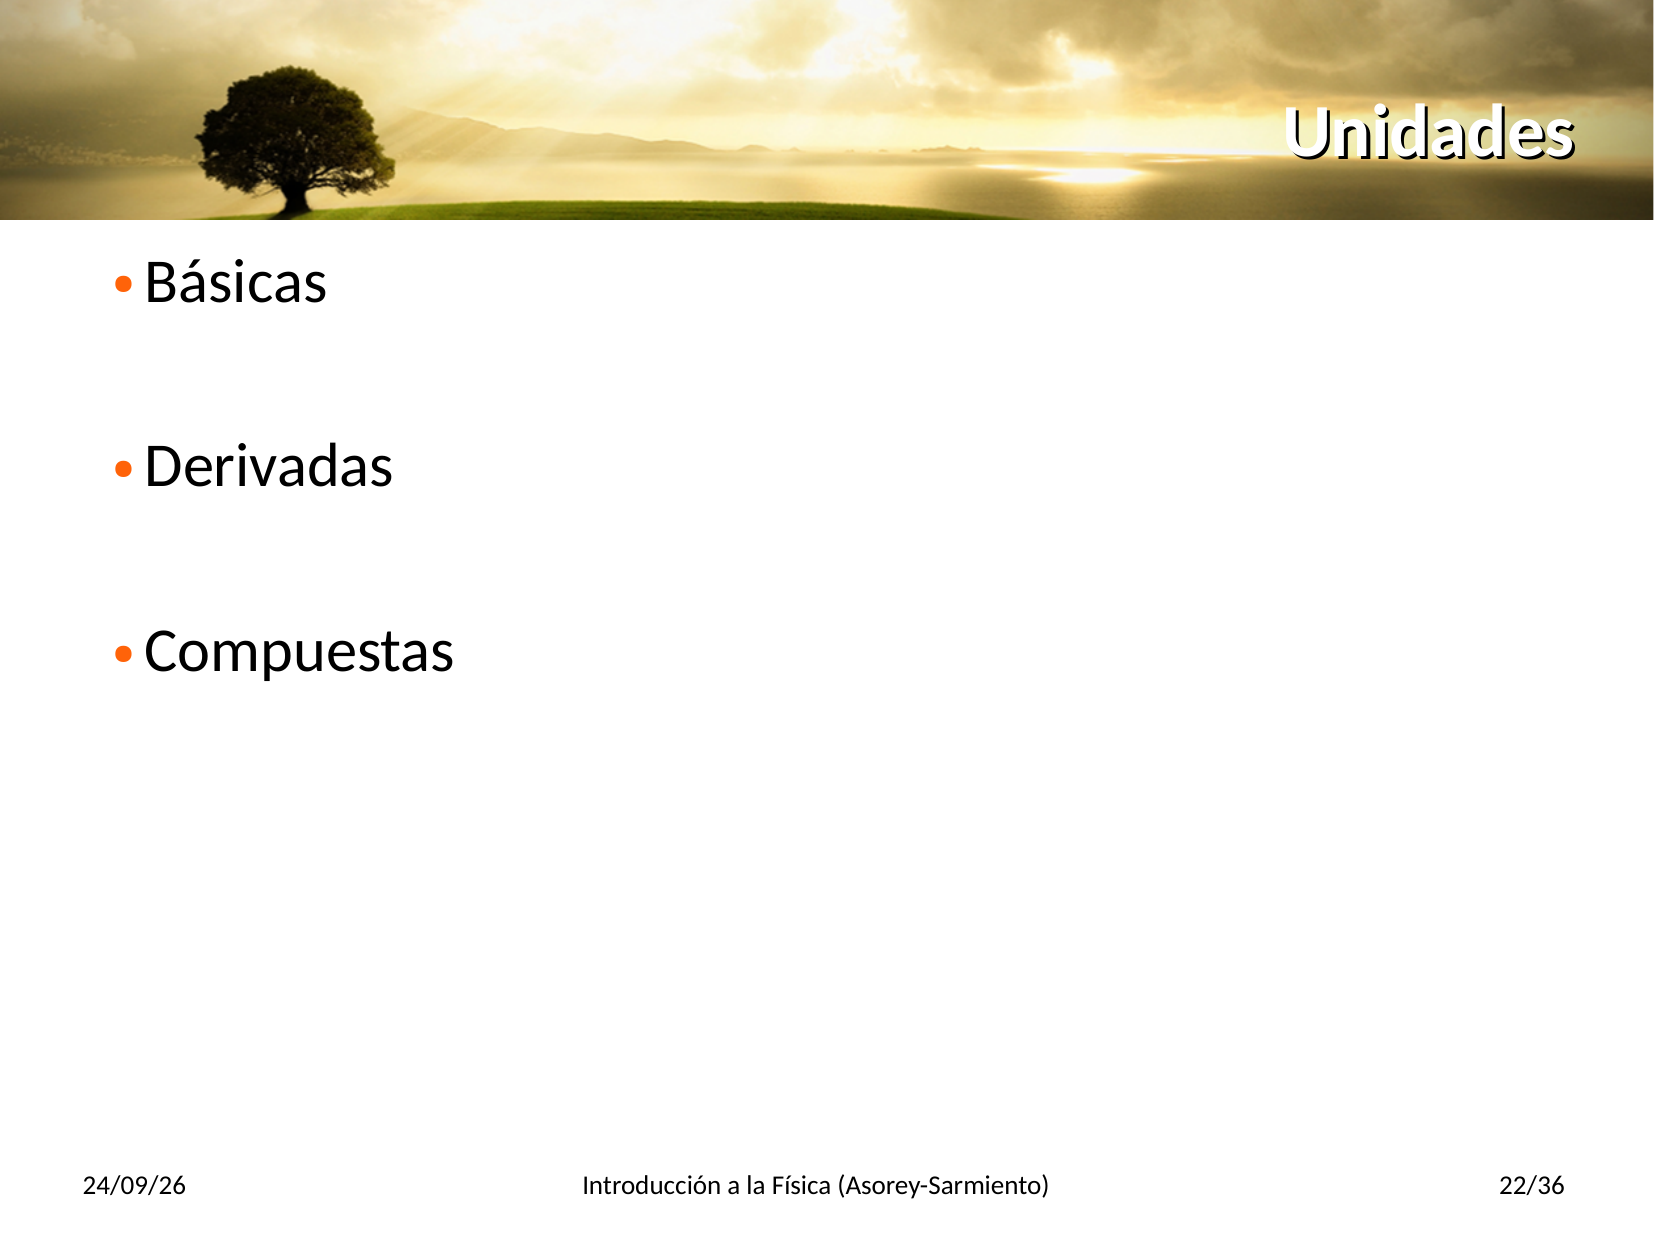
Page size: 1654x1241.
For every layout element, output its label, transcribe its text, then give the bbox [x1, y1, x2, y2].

picture [0, 0, 1654, 220]
list Básicas Derivadas Compuestas [82, 255, 1571, 1171]
title Unidades [86, 49, 1576, 226]
